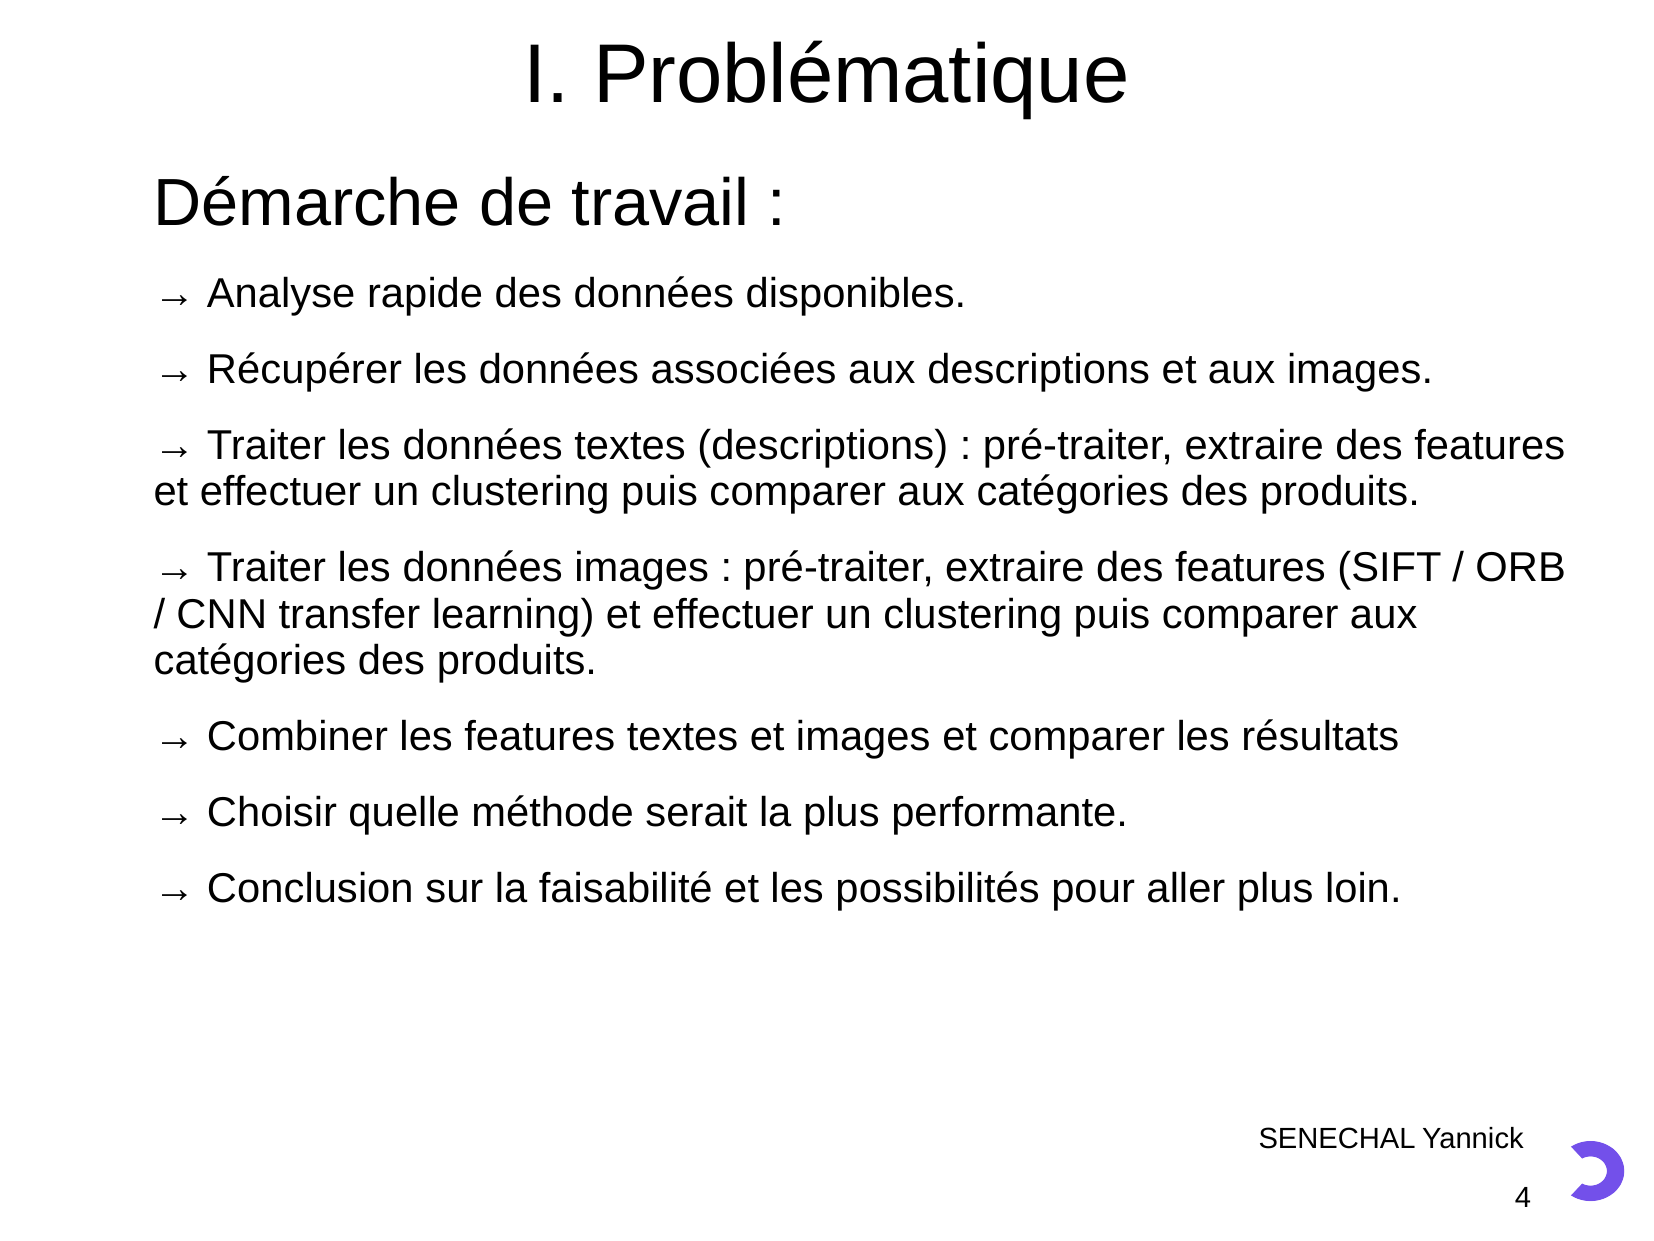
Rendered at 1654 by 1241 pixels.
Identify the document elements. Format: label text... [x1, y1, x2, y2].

list Démarche de travail : → Analyse rapide des données disponibles. → Récupérer les données associées aux descriptions et aux images. → Traiter les données textes (descriptions) : pré-traiter, extraire des features et effectuer un clustering puis comparer aux catégories des produits. → Traiter les données images : pré-traiter, extraire des features (SIFT / ORB / CNN transfer learning) et effectuer un clustering puis comparer aux catégories des produits. → Combiner les features textes et images et comparer les résultats → Choisir quelle méthode serait la plus performante. → Conclusion sur la faisabilité et les possibilités pour aller plus loin. [82, 165, 1571, 1009]
title I. Problématique [82, 0, 1571, 165]
picture [1539, 1125, 1642, 1217]
